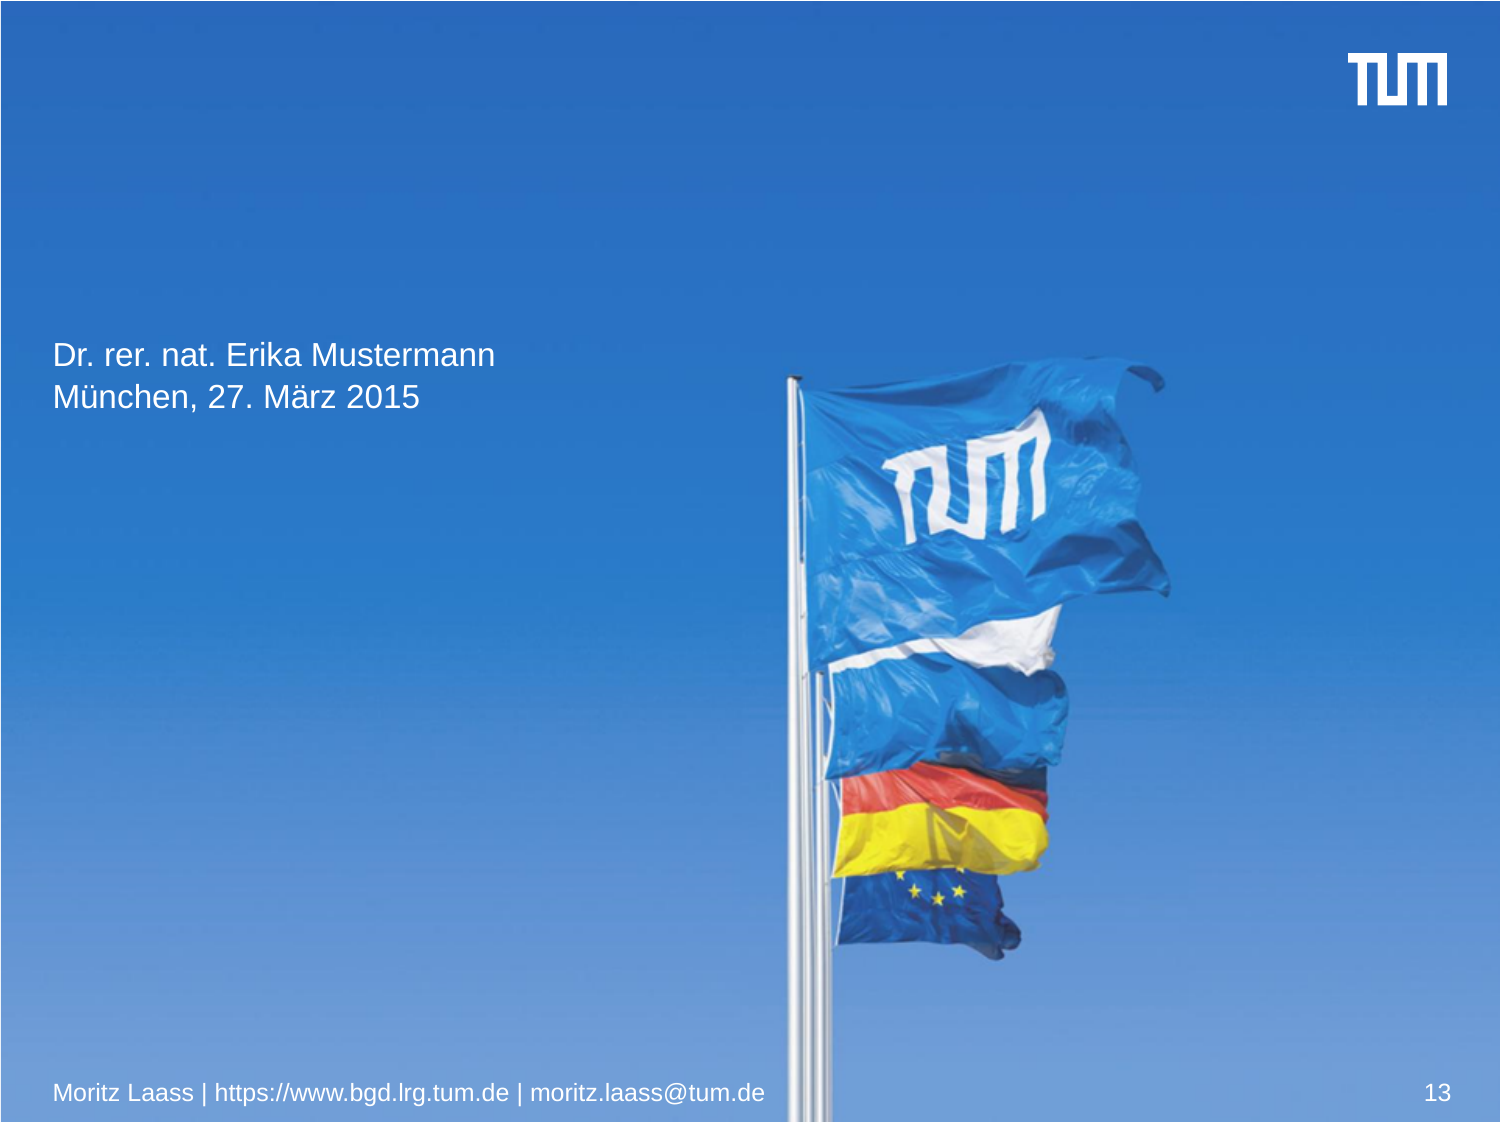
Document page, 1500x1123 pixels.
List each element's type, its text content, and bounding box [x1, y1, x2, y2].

list Dr. rer. nat. Erika Mustermann München, 27. März 2015 [52, 330, 1453, 538]
picture [0, 1, 1500, 1122]
